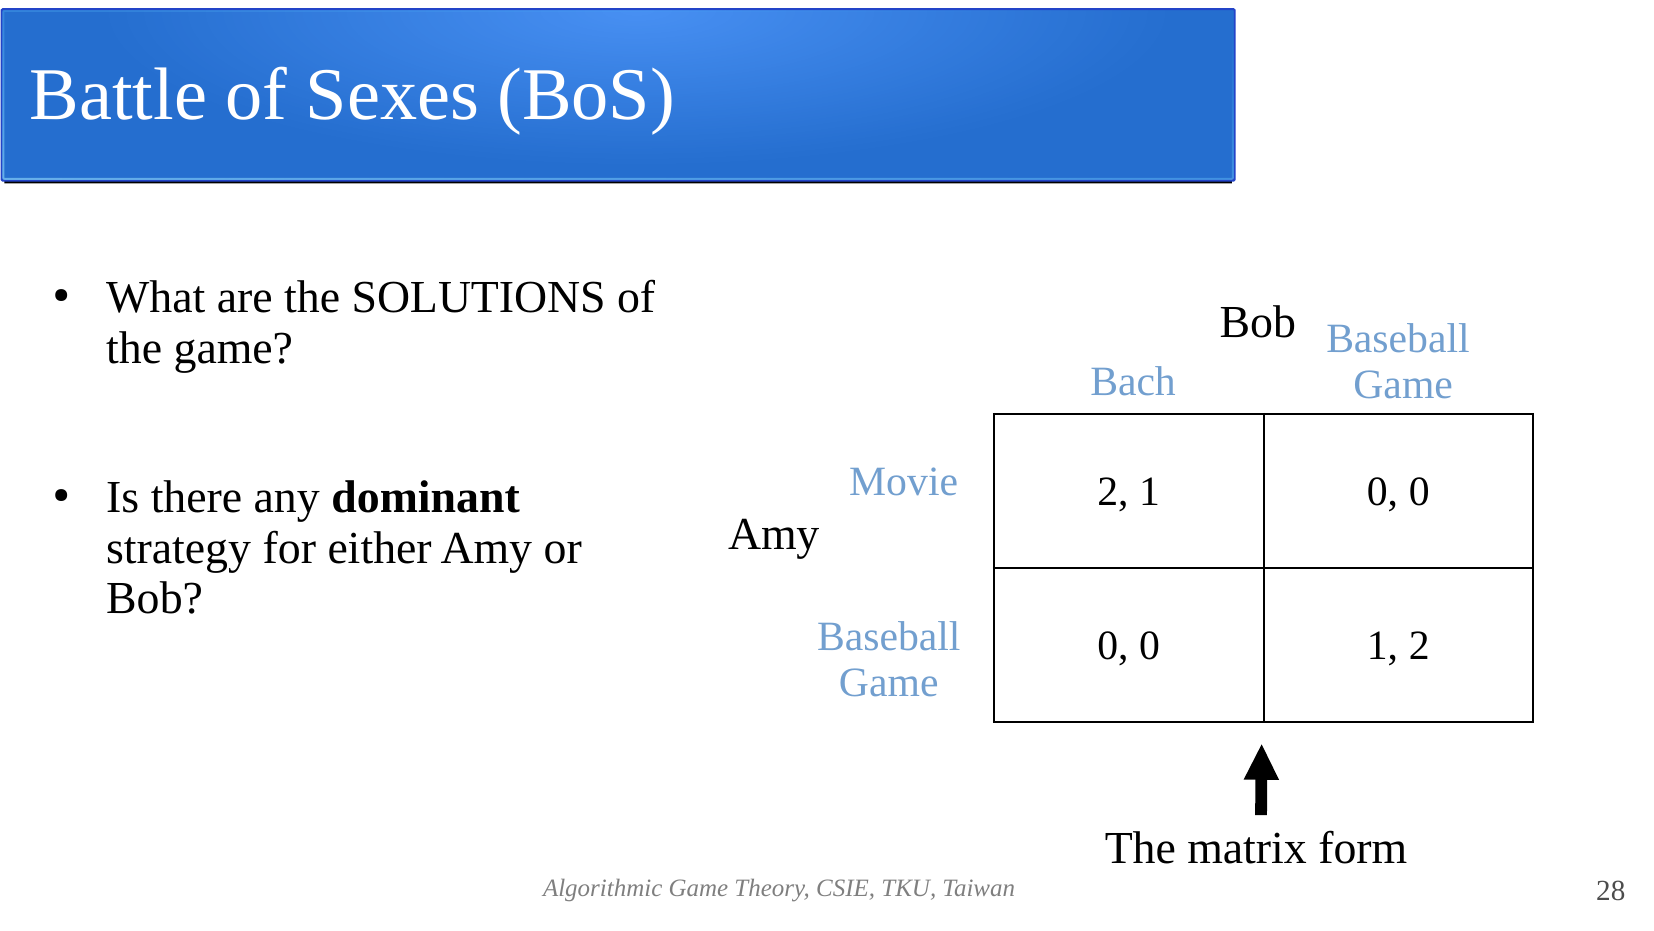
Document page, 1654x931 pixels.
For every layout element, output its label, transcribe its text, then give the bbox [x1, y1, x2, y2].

table_cell 1, 2 [1265, 569, 1532, 721]
title Battle of Sexes (BoS) [29, 17, 1138, 172]
text_box Bob [1144, 288, 1371, 355]
table_header 2, 1 [995, 415, 1263, 567]
table_cell 0, 0 [995, 569, 1263, 721]
text_box Baseball Game [784, 605, 994, 713]
table_header 0, 0 [1265, 415, 1532, 567]
text_box Amy [700, 501, 848, 568]
text_box Movie [814, 451, 993, 517]
text_box The matrix form [1089, 815, 1461, 881]
text_box Baseball Game [1244, 307, 1563, 415]
list What are the SOLUTIONS of the game? Is there any dominant strategy for either Amy or Bob? [35, 271, 673, 857]
text_box Bach [1044, 350, 1223, 417]
